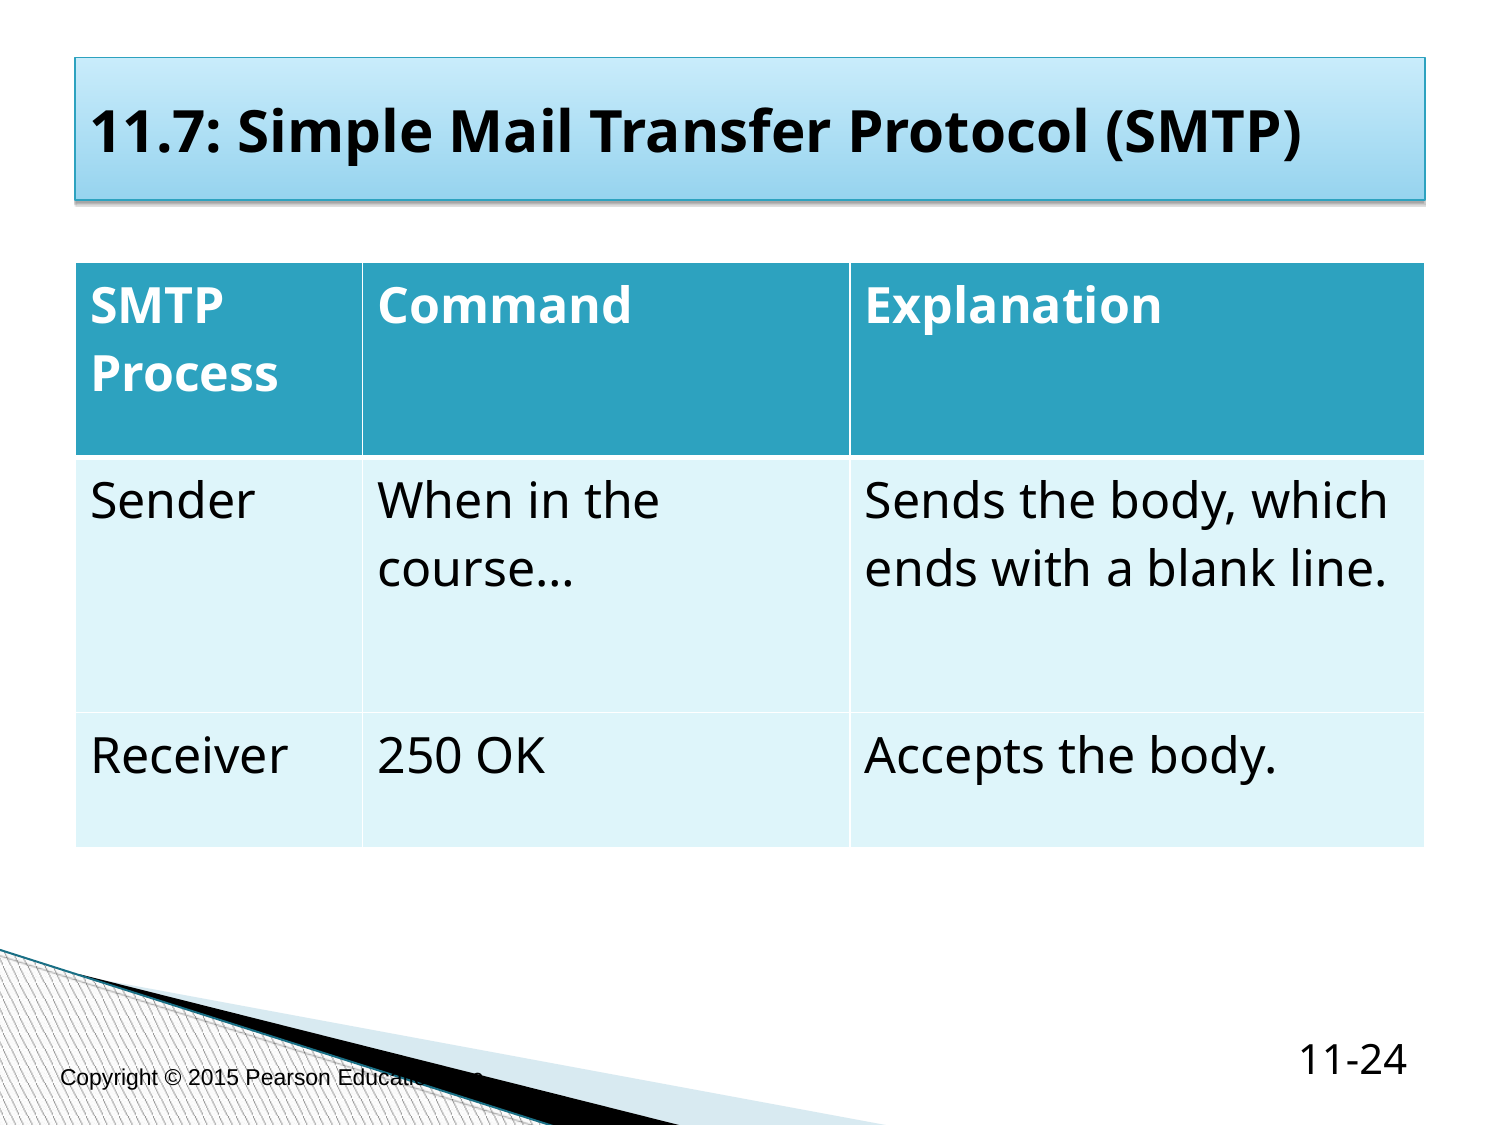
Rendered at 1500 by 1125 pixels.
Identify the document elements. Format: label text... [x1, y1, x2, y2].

table_cell Sends the body, which ends with a blank line. [851, 460, 1424, 712]
picture [0, 952, 543, 1125]
slide_number 11-<number> [1224, 1037, 1423, 1098]
table_cell 250 OK [363, 713, 849, 847]
footer Copyright © 2015 Pearson Education, Inc. [37, 1050, 513, 1098]
table_cell Sender [76, 460, 362, 712]
table_cell When in the course… [363, 460, 849, 712]
table_cell Receiver [76, 713, 362, 847]
table_header SMTP Process [76, 263, 362, 455]
table_header Command [363, 263, 849, 455]
table_header Explanation [851, 263, 1424, 455]
title 11.7: Simple Mail Transfer Protocol (SMTP) [75, 57, 1425, 200]
table_cell Accepts the body. [851, 713, 1424, 847]
